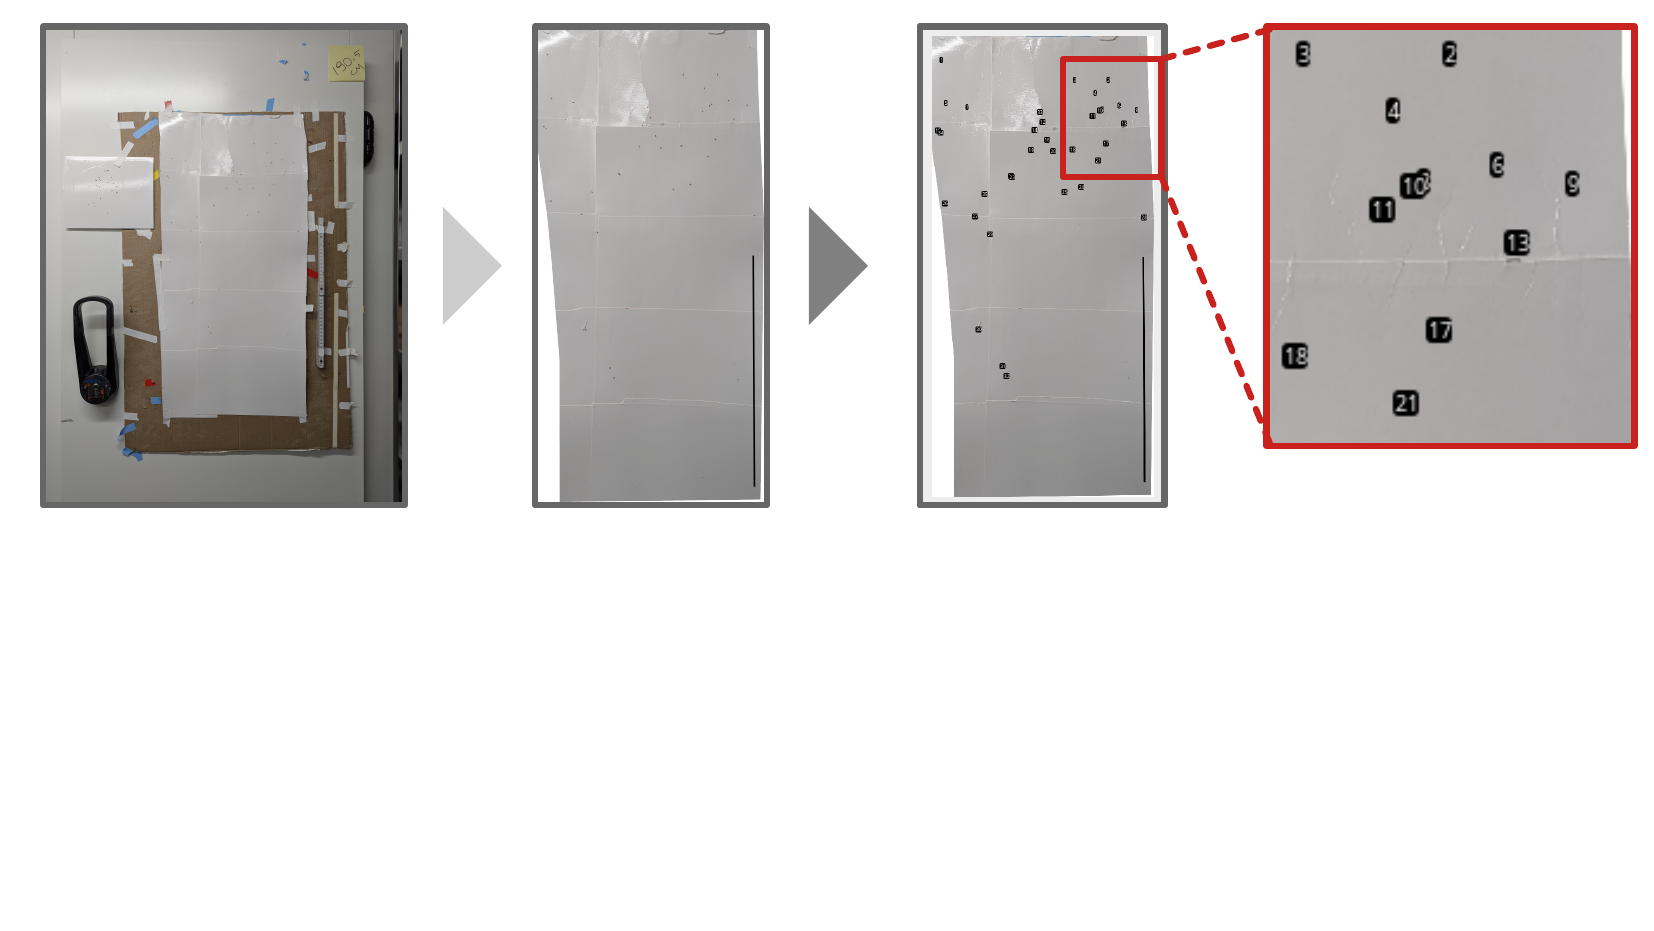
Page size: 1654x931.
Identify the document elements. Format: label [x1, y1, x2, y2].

picture [922, 29, 1162, 502]
picture [1066, 62, 1158, 174]
text_box [442, 206, 502, 325]
picture [537, 29, 764, 502]
picture [1269, 29, 1632, 443]
text_box [808, 206, 869, 325]
picture [46, 29, 402, 502]
